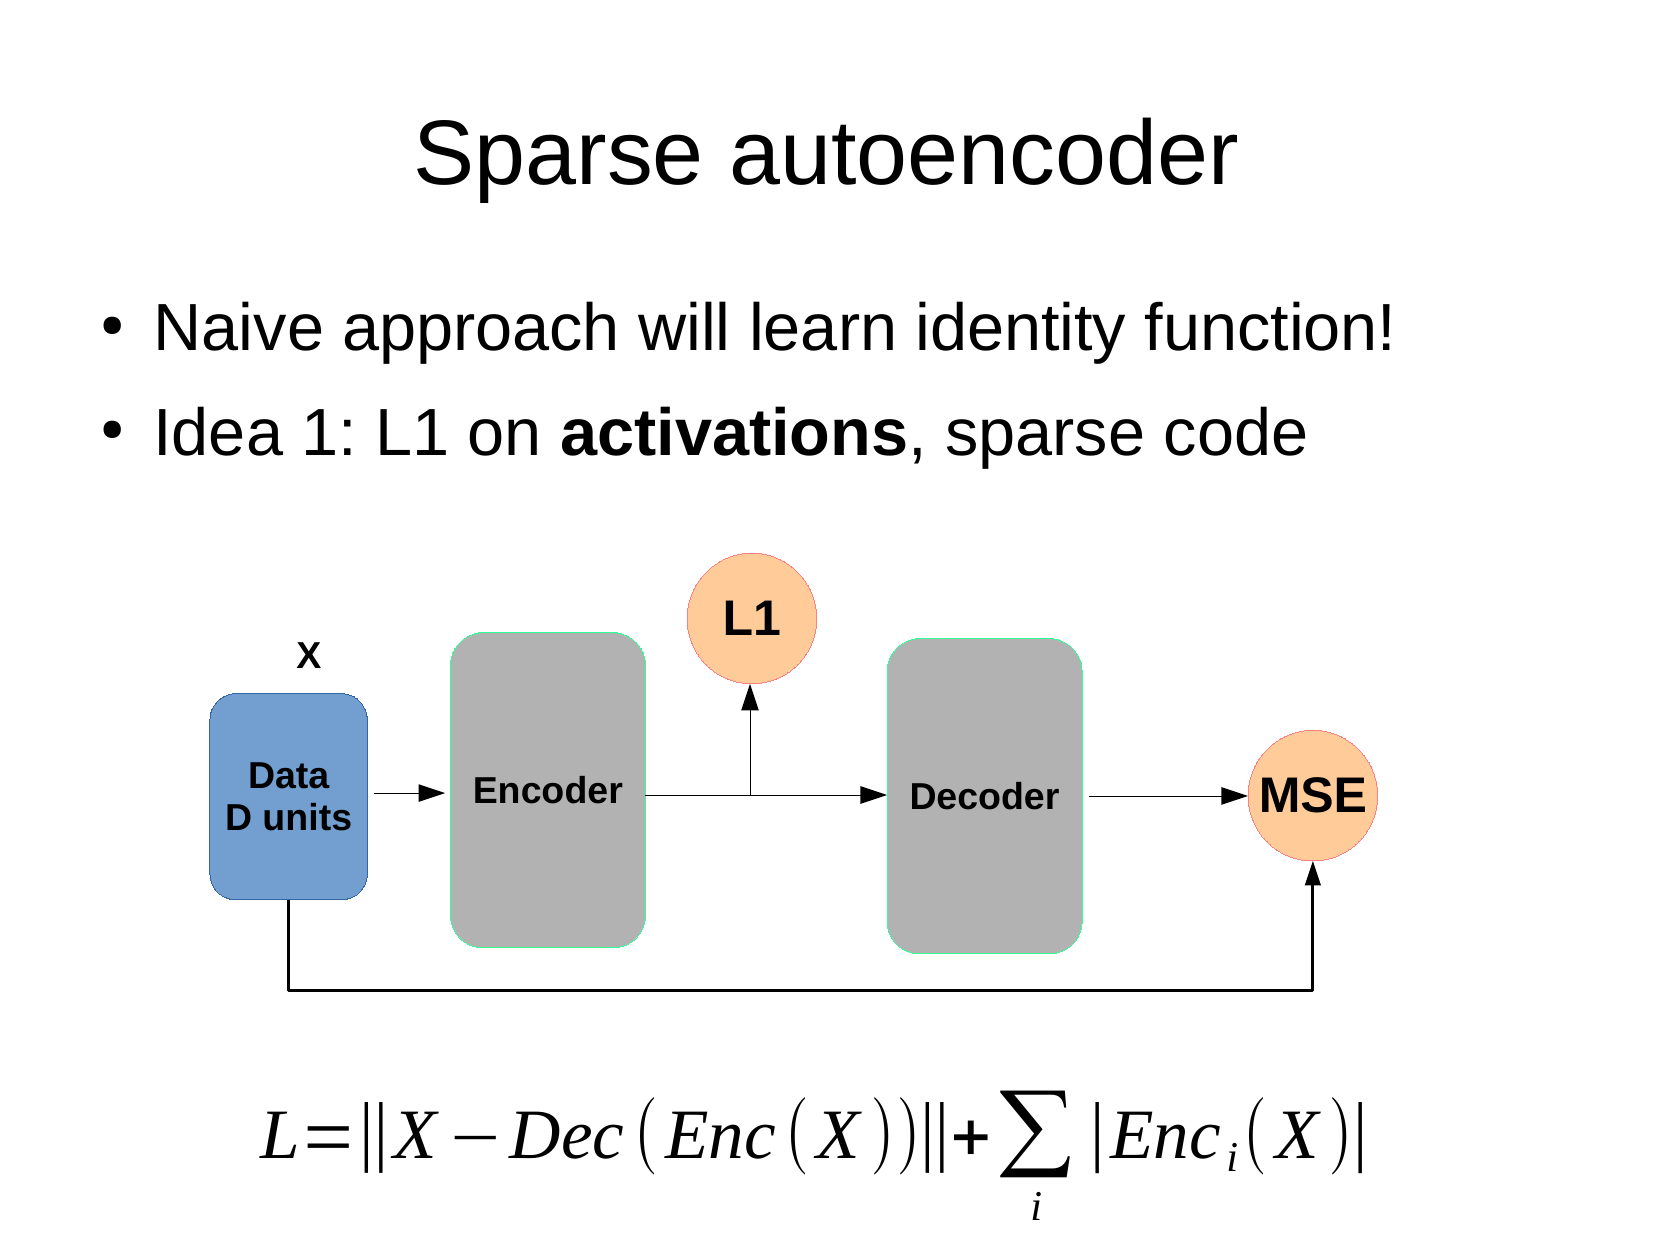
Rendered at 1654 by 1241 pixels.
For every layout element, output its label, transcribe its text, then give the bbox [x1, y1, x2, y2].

chart [238, 1083, 1393, 1229]
list Naive approach will learn identity function! Idea 1: L1 on activations, sparse code [82, 290, 1571, 1010]
text_box L1 [687, 553, 817, 684]
text_box Encoder [450, 632, 646, 948]
text_box Data D units [209, 693, 368, 900]
title Sparse autoencoder [82, 49, 1571, 257]
text_box Decoder [887, 638, 1083, 954]
text_box X [281, 627, 337, 684]
text_box MSE [1248, 730, 1378, 861]
